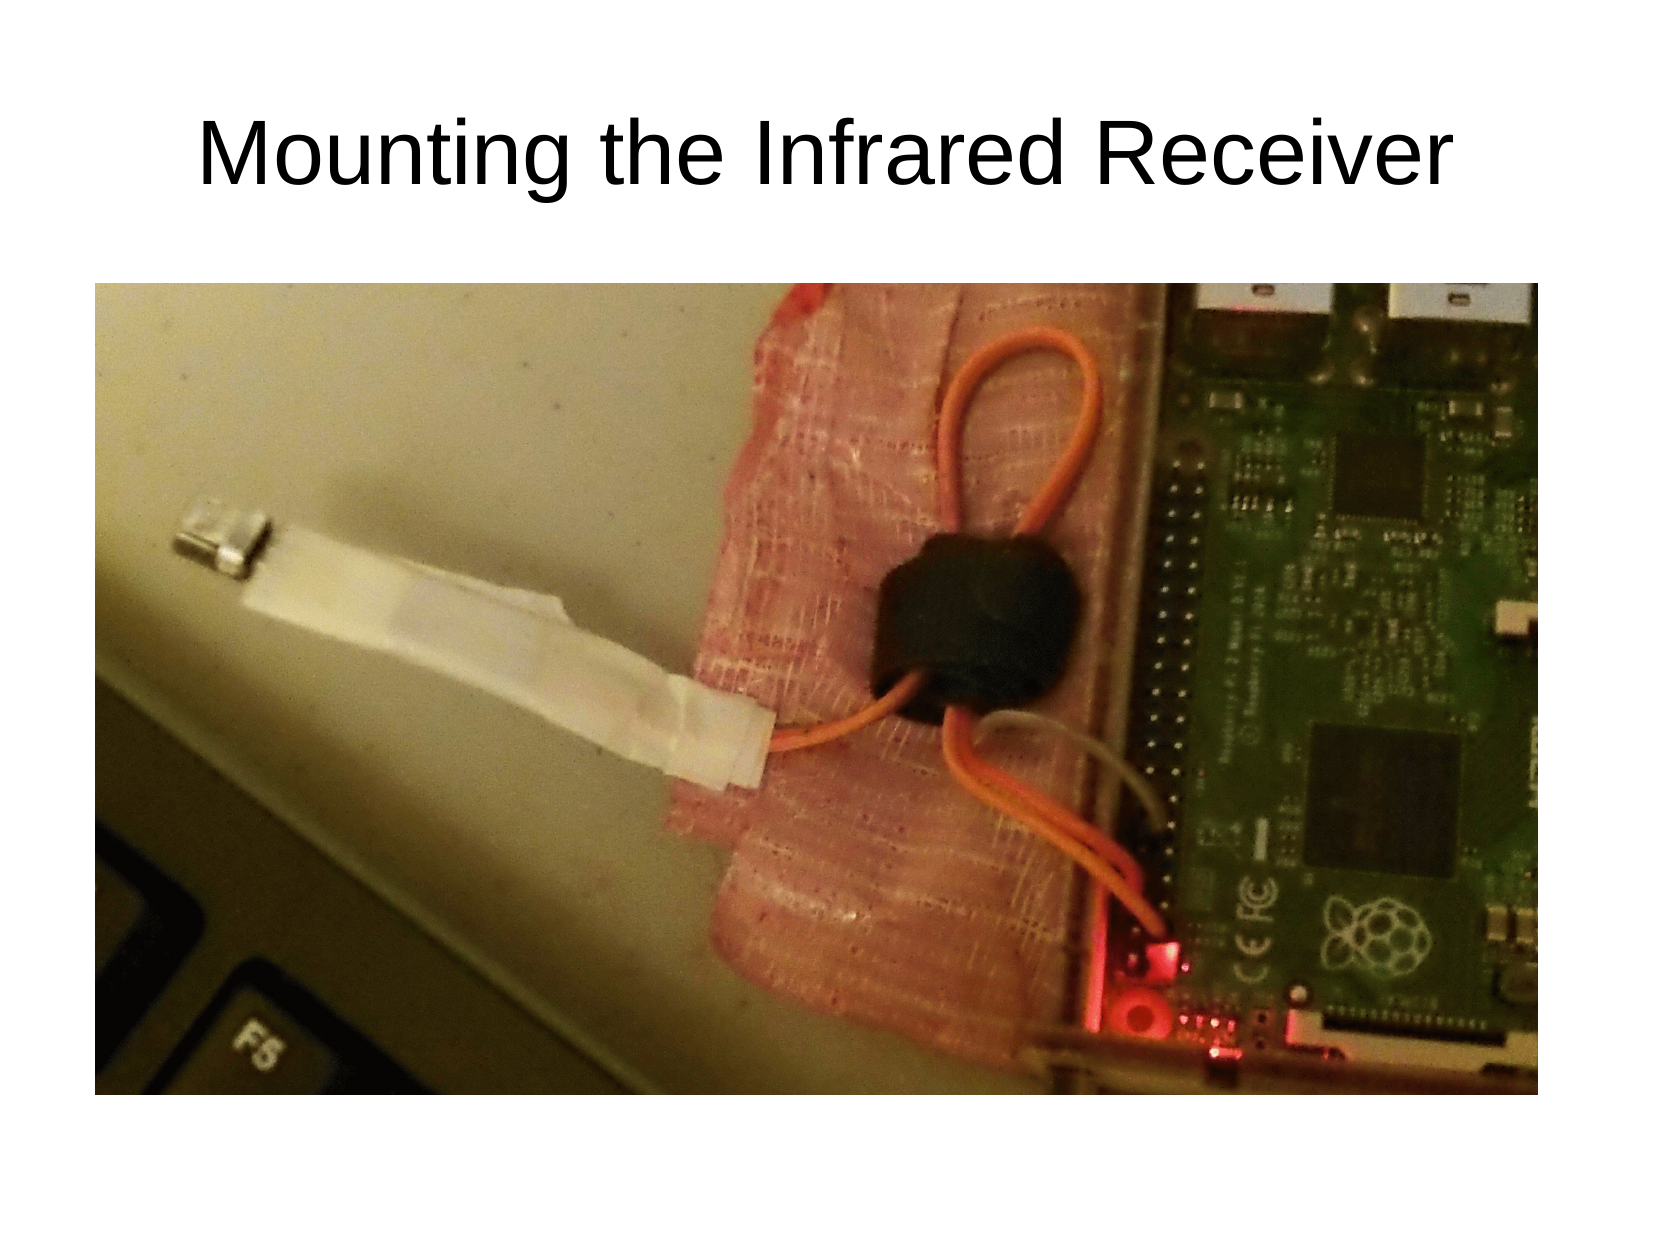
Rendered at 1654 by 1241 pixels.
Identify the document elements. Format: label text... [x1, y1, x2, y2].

title Mounting the Infrared Receiver [82, 49, 1571, 257]
picture [95, 283, 1538, 1096]
